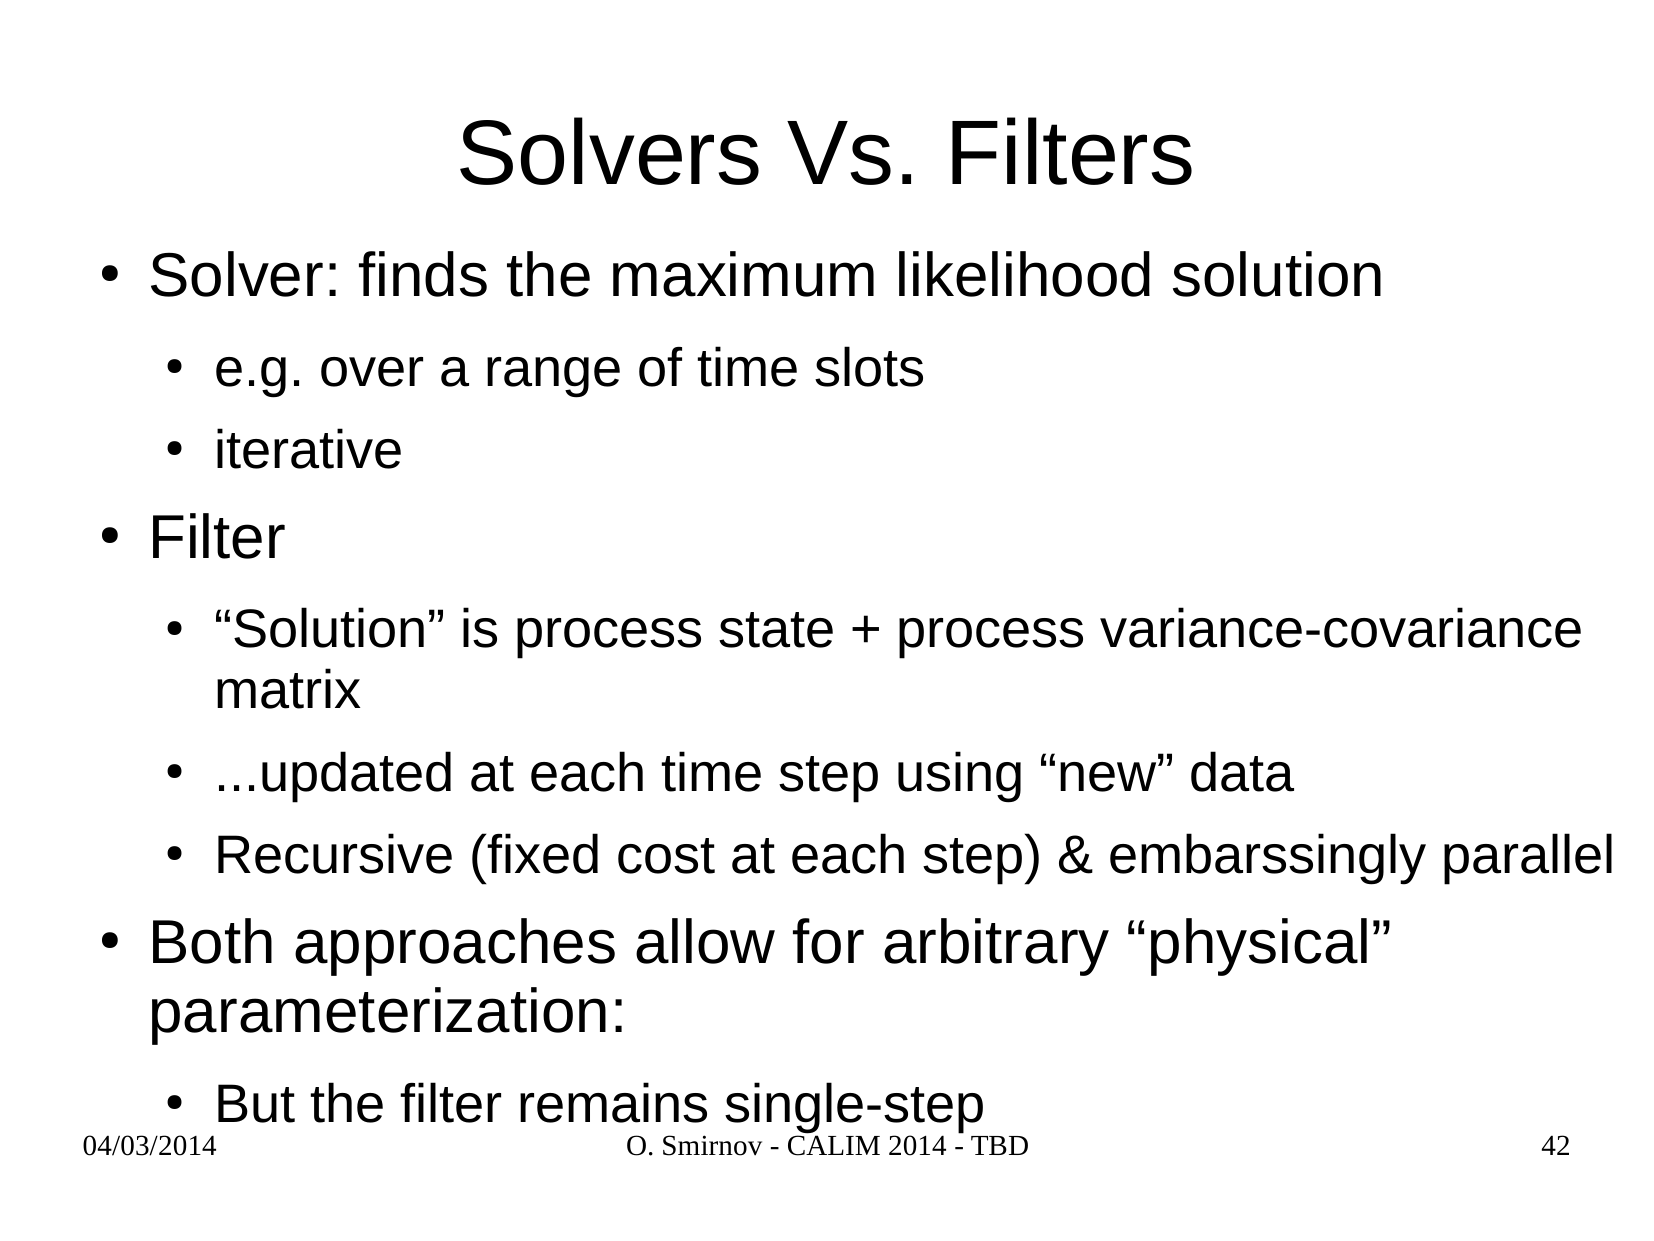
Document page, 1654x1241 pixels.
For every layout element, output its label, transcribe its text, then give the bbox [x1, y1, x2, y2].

list Solver: finds the maximum likelihood solution e.g. over a range of time slots iterative Filter “Solution” is process state + process variance-covariance matrix ...updated at each time step using “new” data Recursive (fixed cost at each step) & embarssingly parallel Both approaches allow for arbitrary “physical” parameterization: But the filter remains single-step [82, 240, 1621, 1135]
title Solvers Vs. Filters [82, 49, 1571, 240]
